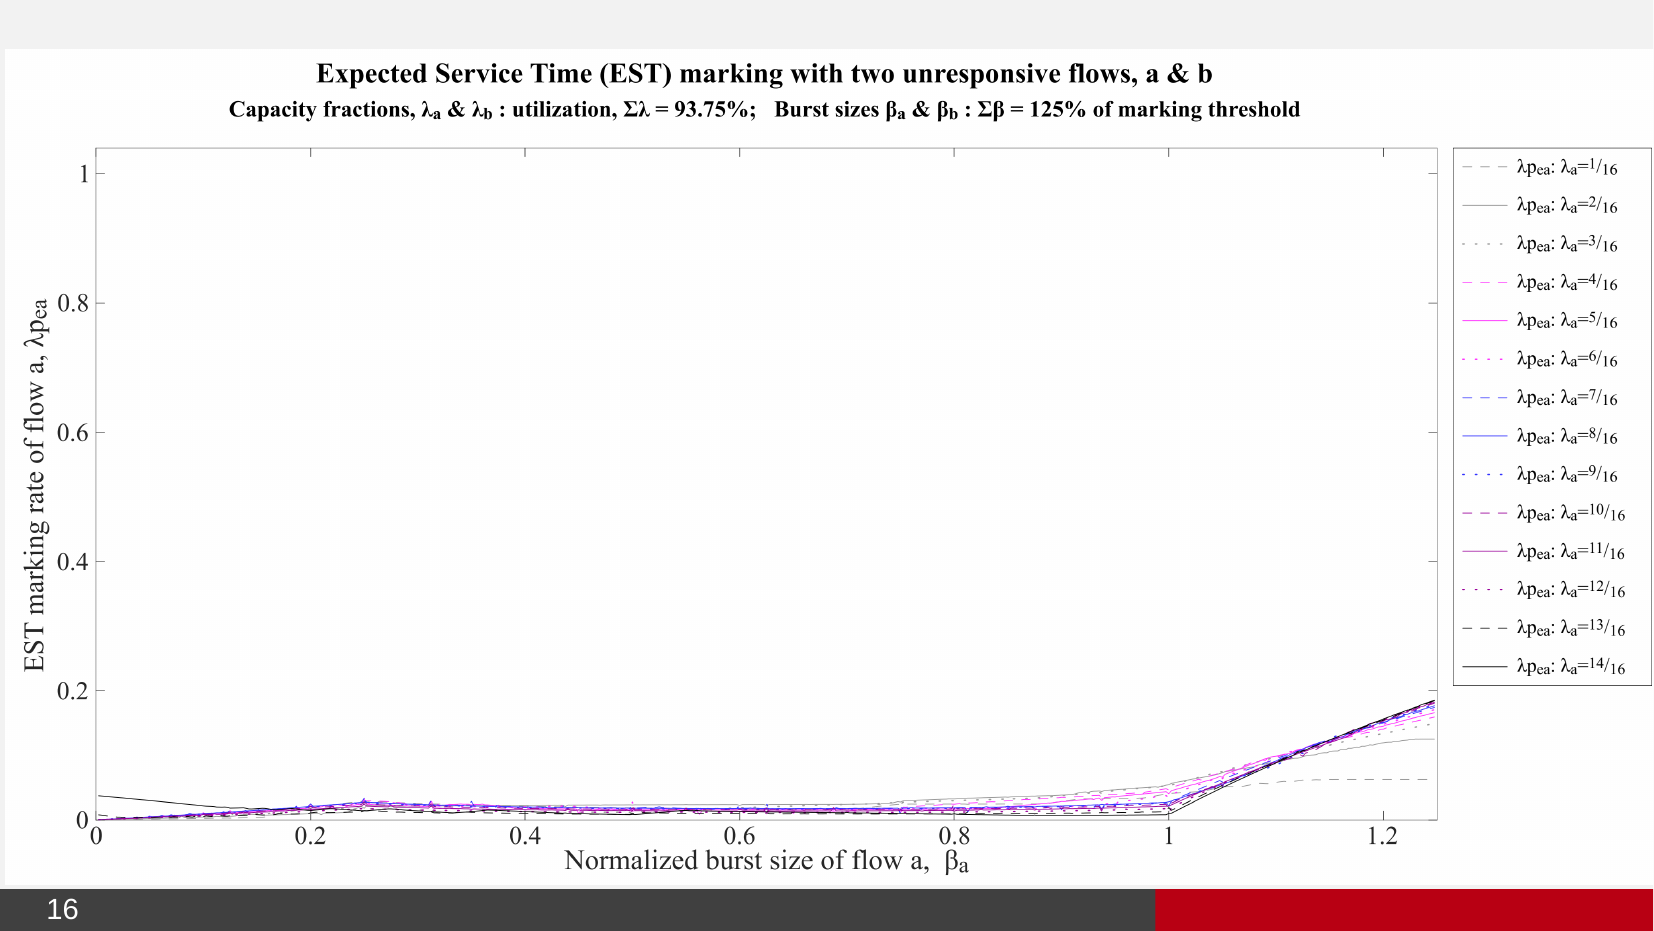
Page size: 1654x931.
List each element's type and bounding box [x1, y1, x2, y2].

picture [5, 49, 1654, 885]
